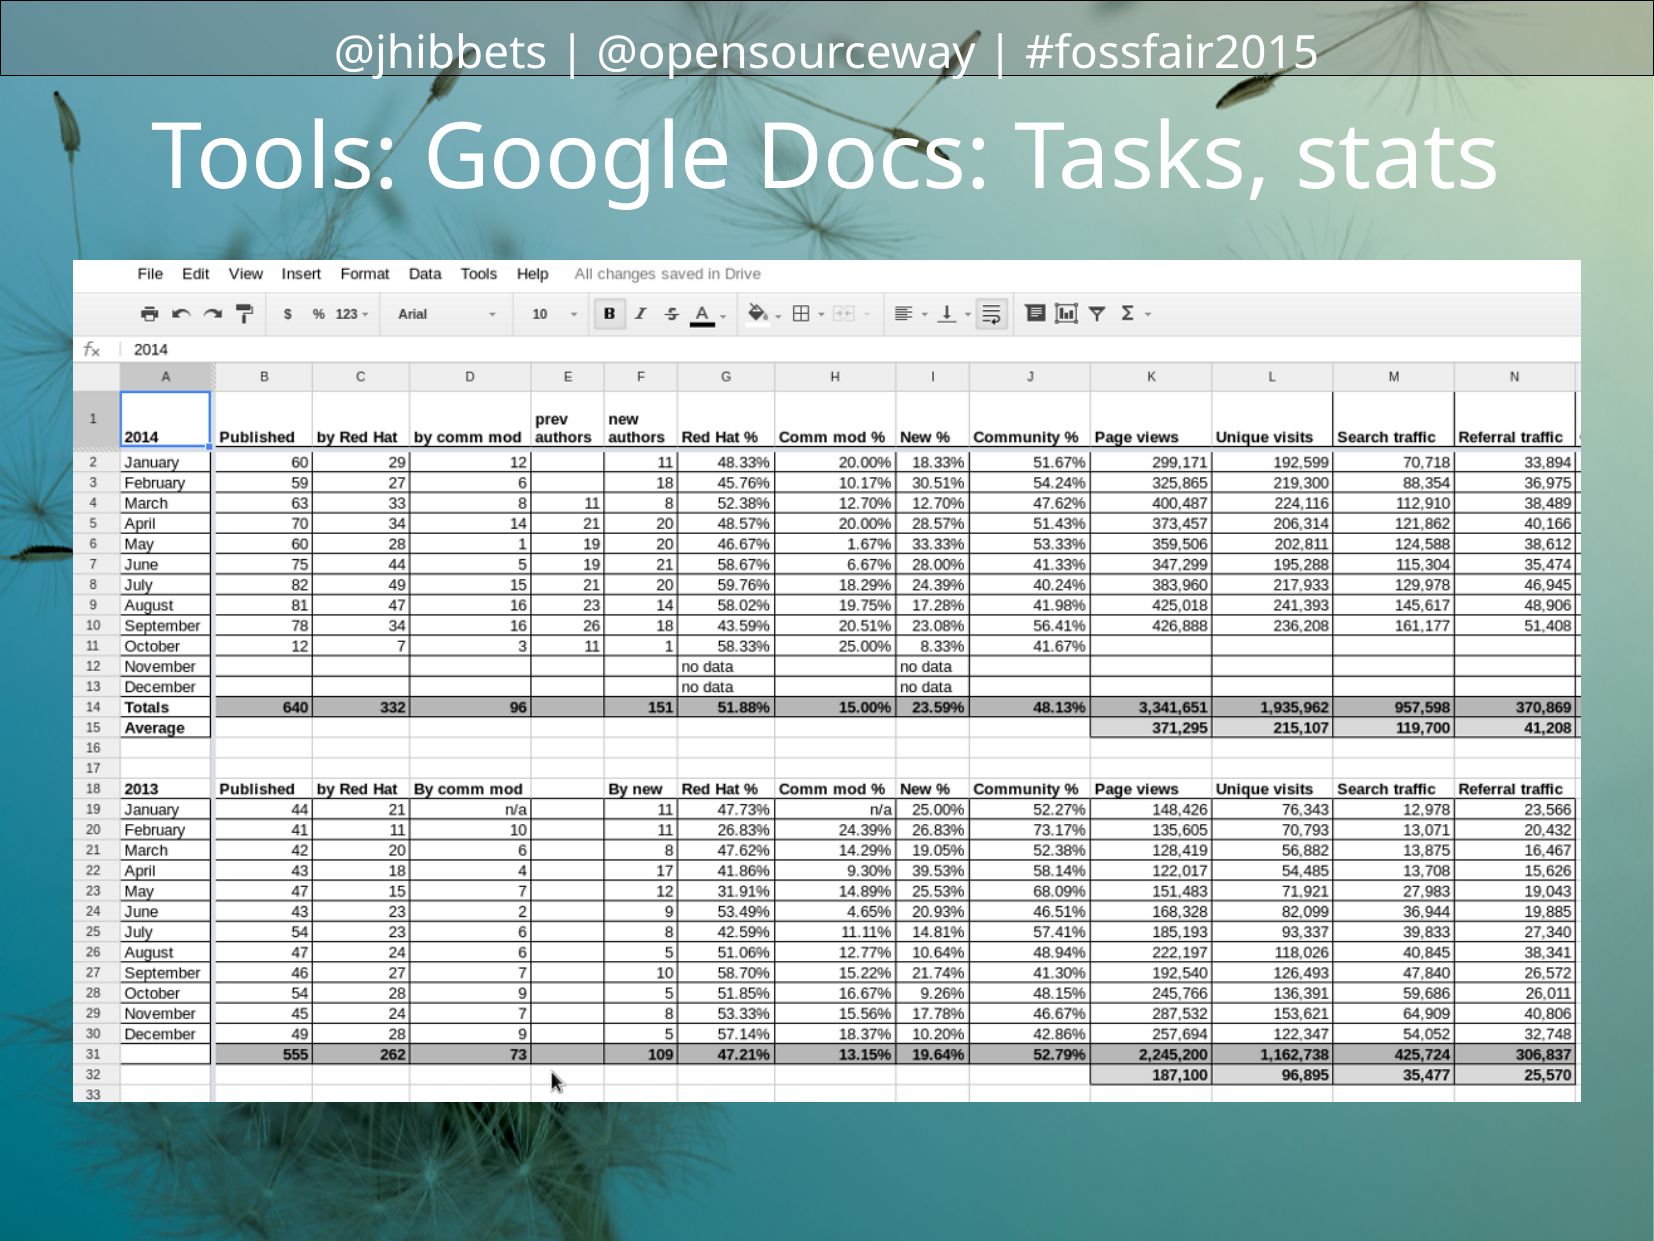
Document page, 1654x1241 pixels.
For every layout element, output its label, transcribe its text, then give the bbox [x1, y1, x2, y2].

picture [0, 76, 1654, 1241]
title Tools: Google Docs: Tasks, stats [82, 49, 1571, 257]
